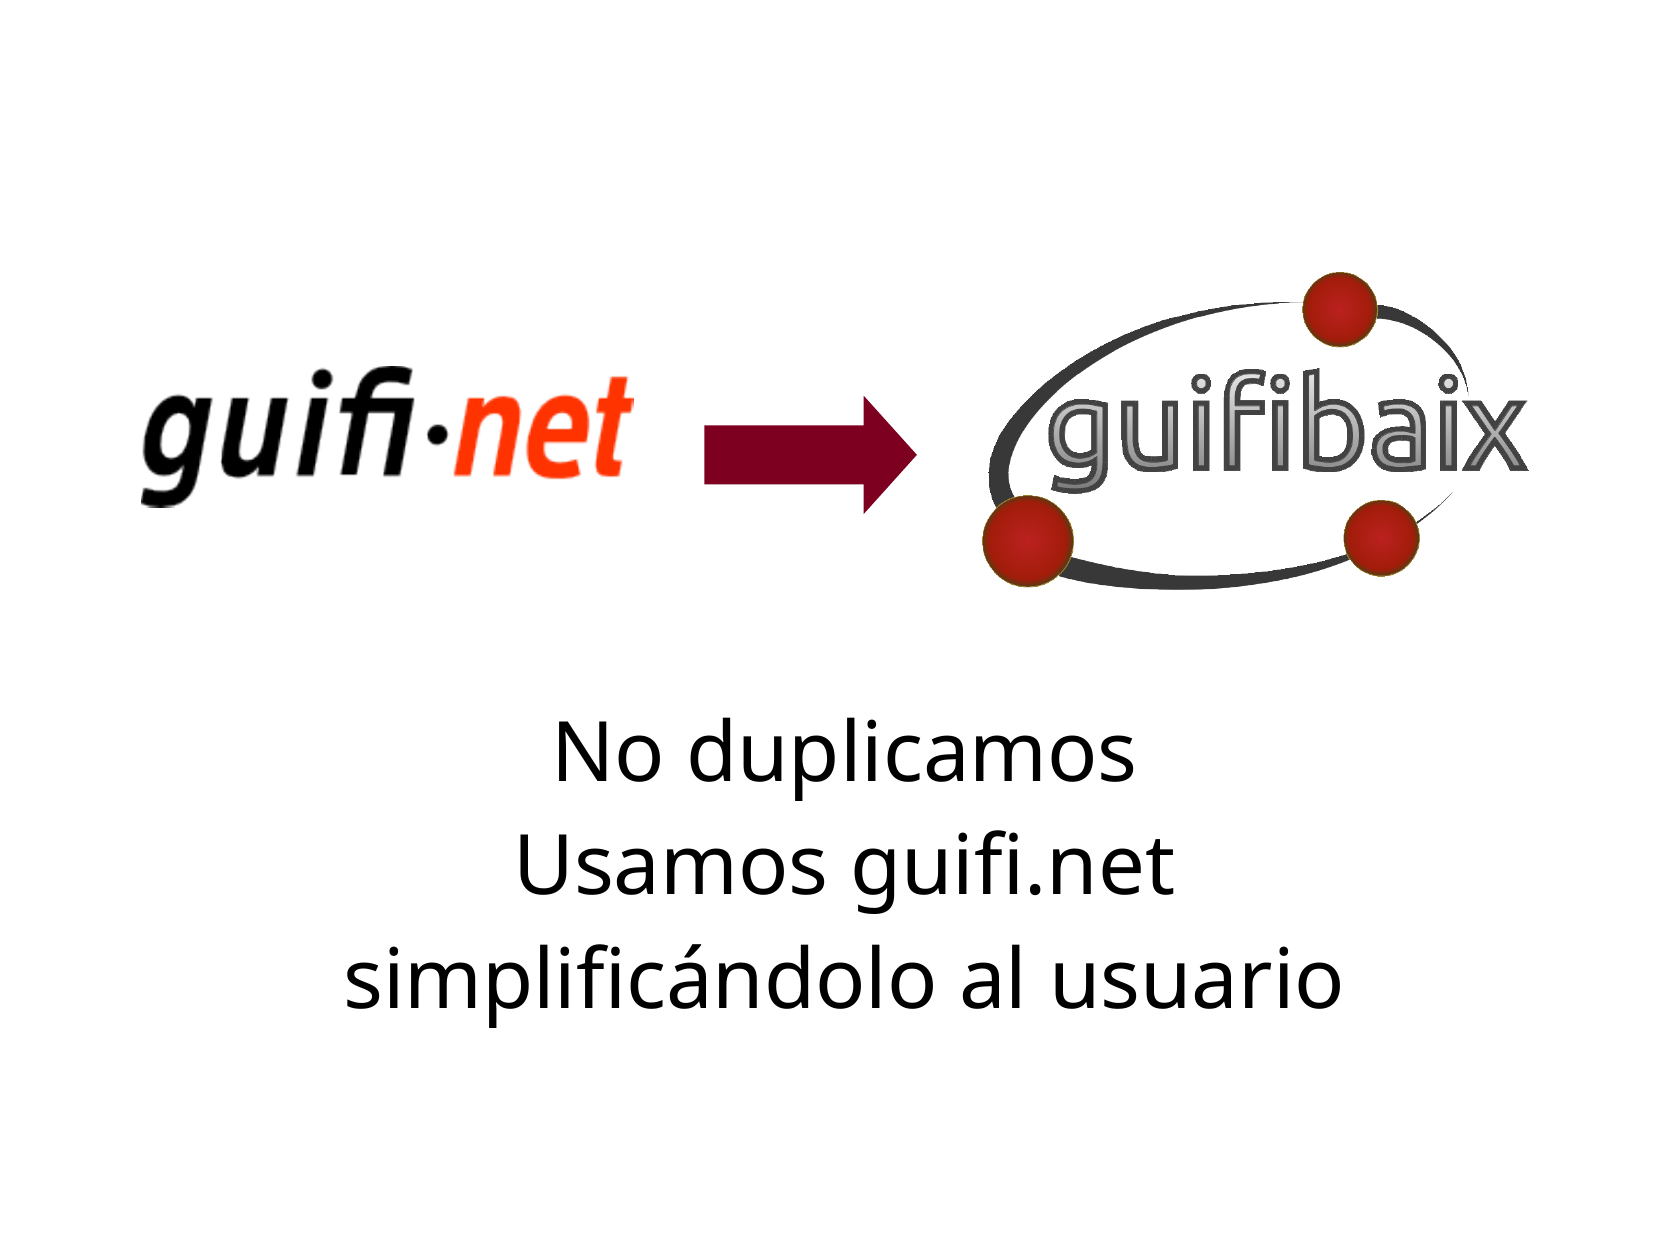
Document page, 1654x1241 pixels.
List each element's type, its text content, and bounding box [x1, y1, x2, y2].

picture [141, 366, 634, 508]
picture [940, 259, 1579, 603]
text_box [704, 395, 917, 514]
text_box No duplicamos Usamos guifi.net simplificándolo al usuario [165, 685, 1524, 981]
